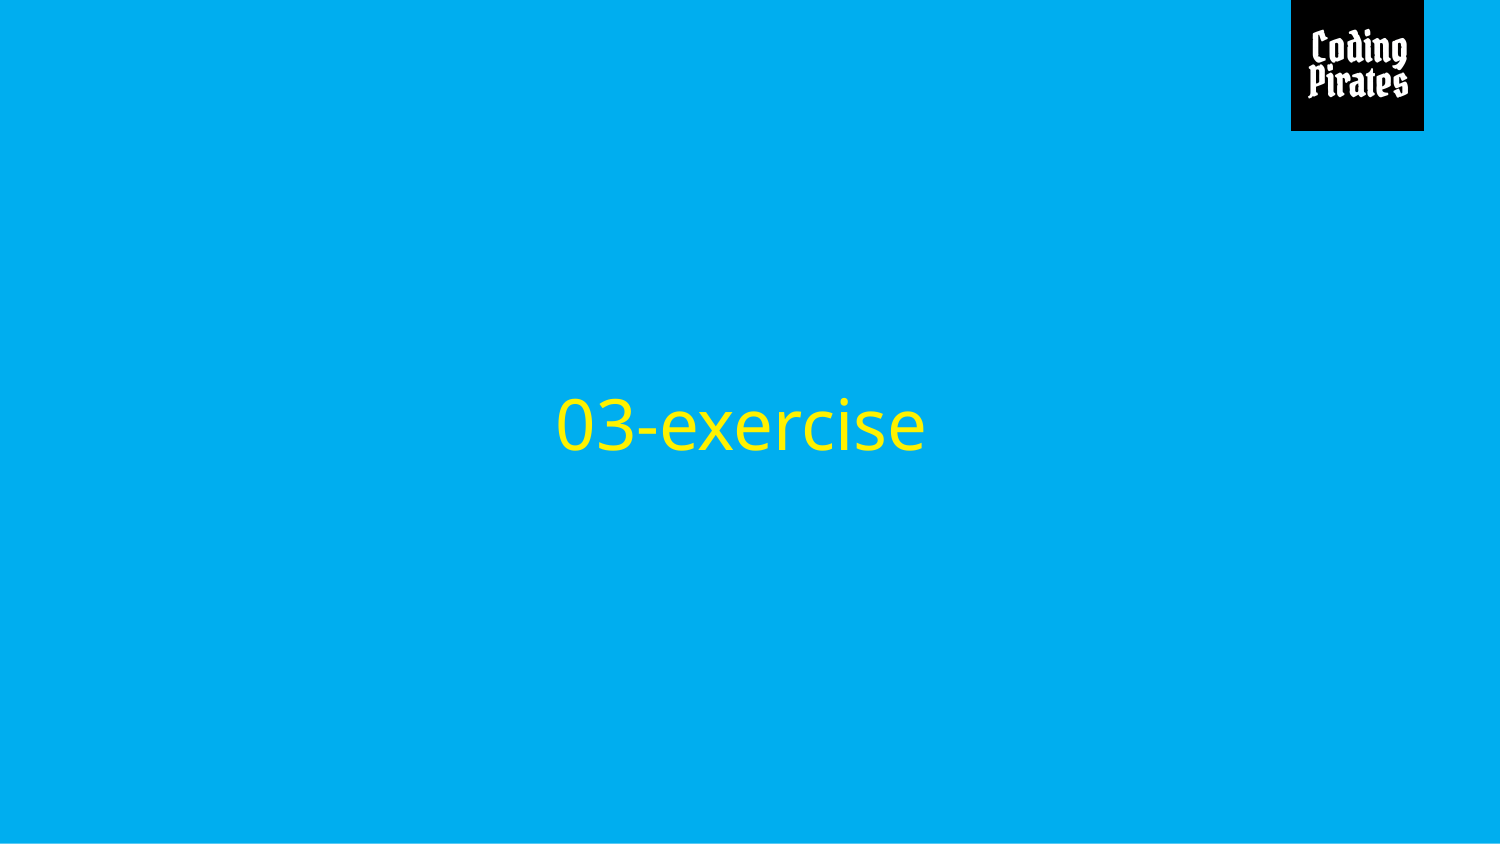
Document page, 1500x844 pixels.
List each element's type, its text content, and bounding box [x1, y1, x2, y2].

picture [1292, 0, 1423, 130]
title 03-exercise [12, 352, 1472, 491]
